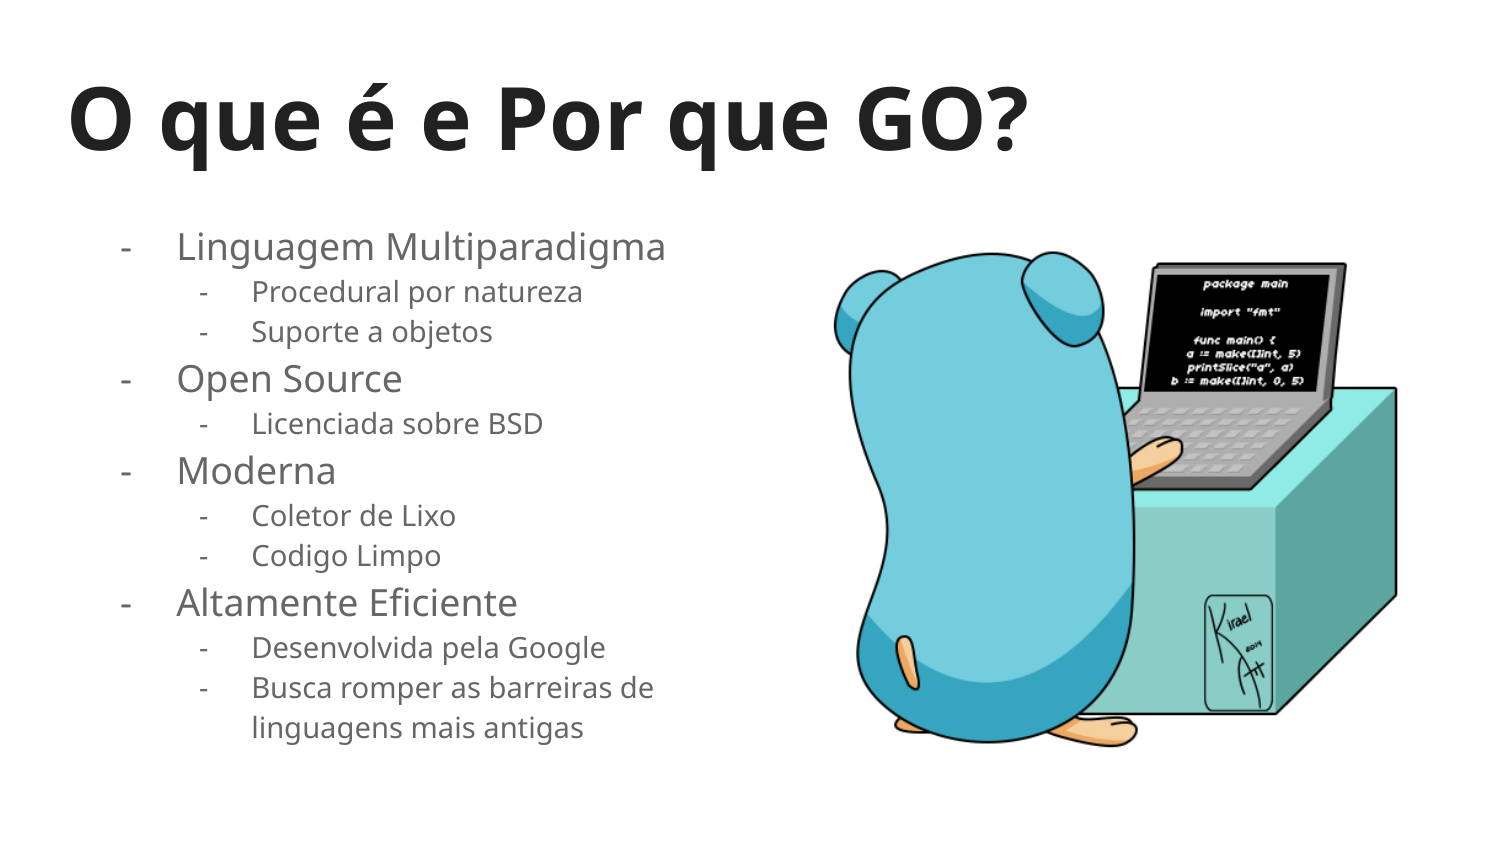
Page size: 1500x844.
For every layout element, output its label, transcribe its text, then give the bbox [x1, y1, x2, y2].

picture [791, 179, 1406, 794]
list Linguagem Multiparadigma Procedural por natureza Suporte a objetos Open Source Licenciada sobre BSD Moderna Coletor de Lixo Codigo Limpo Altamente Eficiente Desenvolvida pela Google Busca romper as barreiras de linguagens mais antigas [86, 201, 785, 750]
title O que é e Por que GO? [51, 48, 1449, 180]
